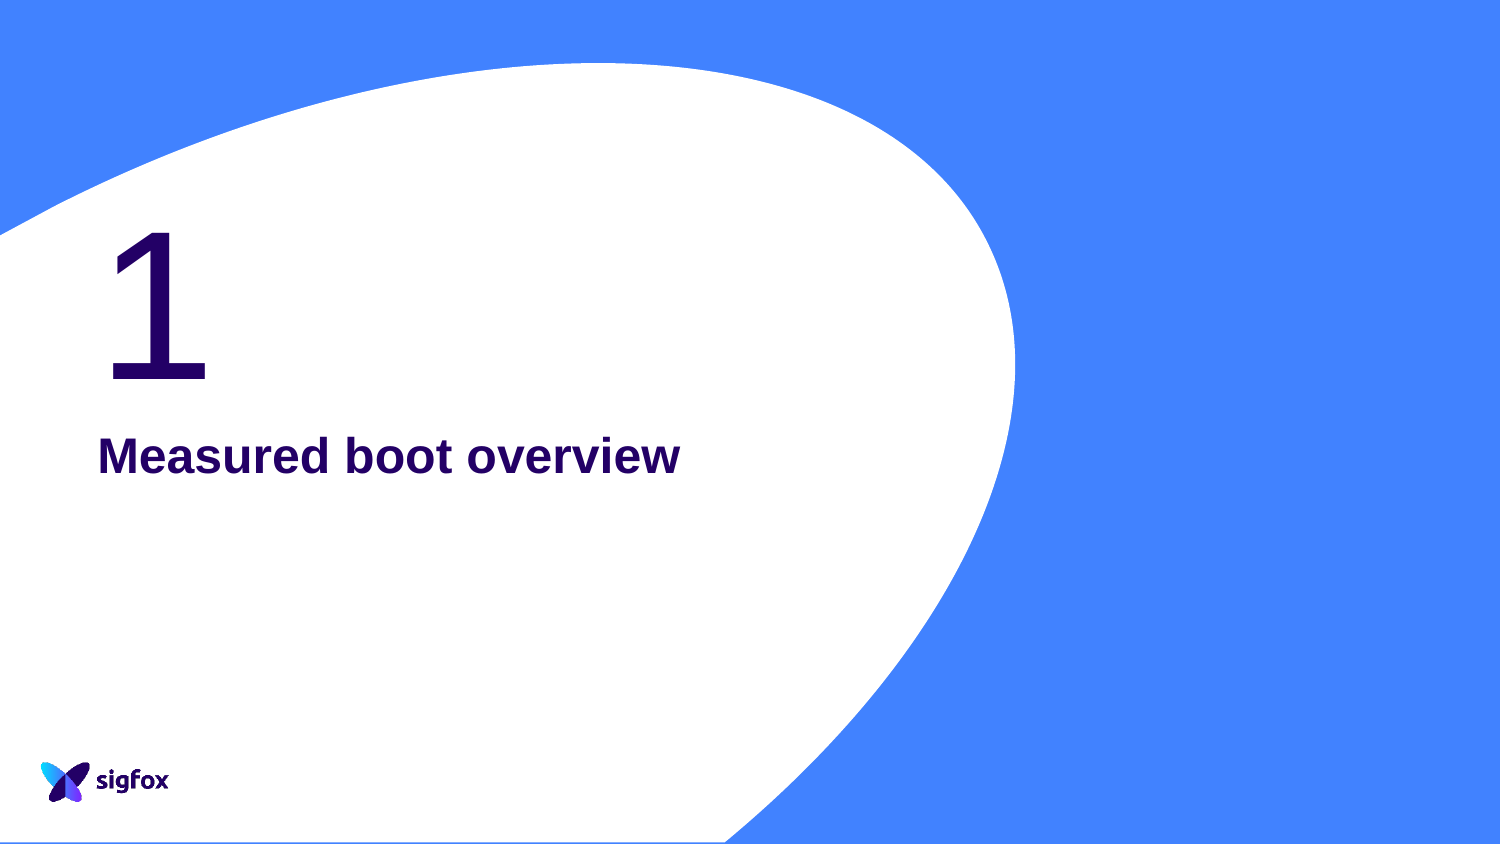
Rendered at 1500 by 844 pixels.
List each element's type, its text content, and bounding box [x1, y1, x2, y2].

picture [36, 760, 174, 803]
text_box 1 [97, 167, 405, 431]
text_box Measured boot overview [97, 423, 785, 538]
